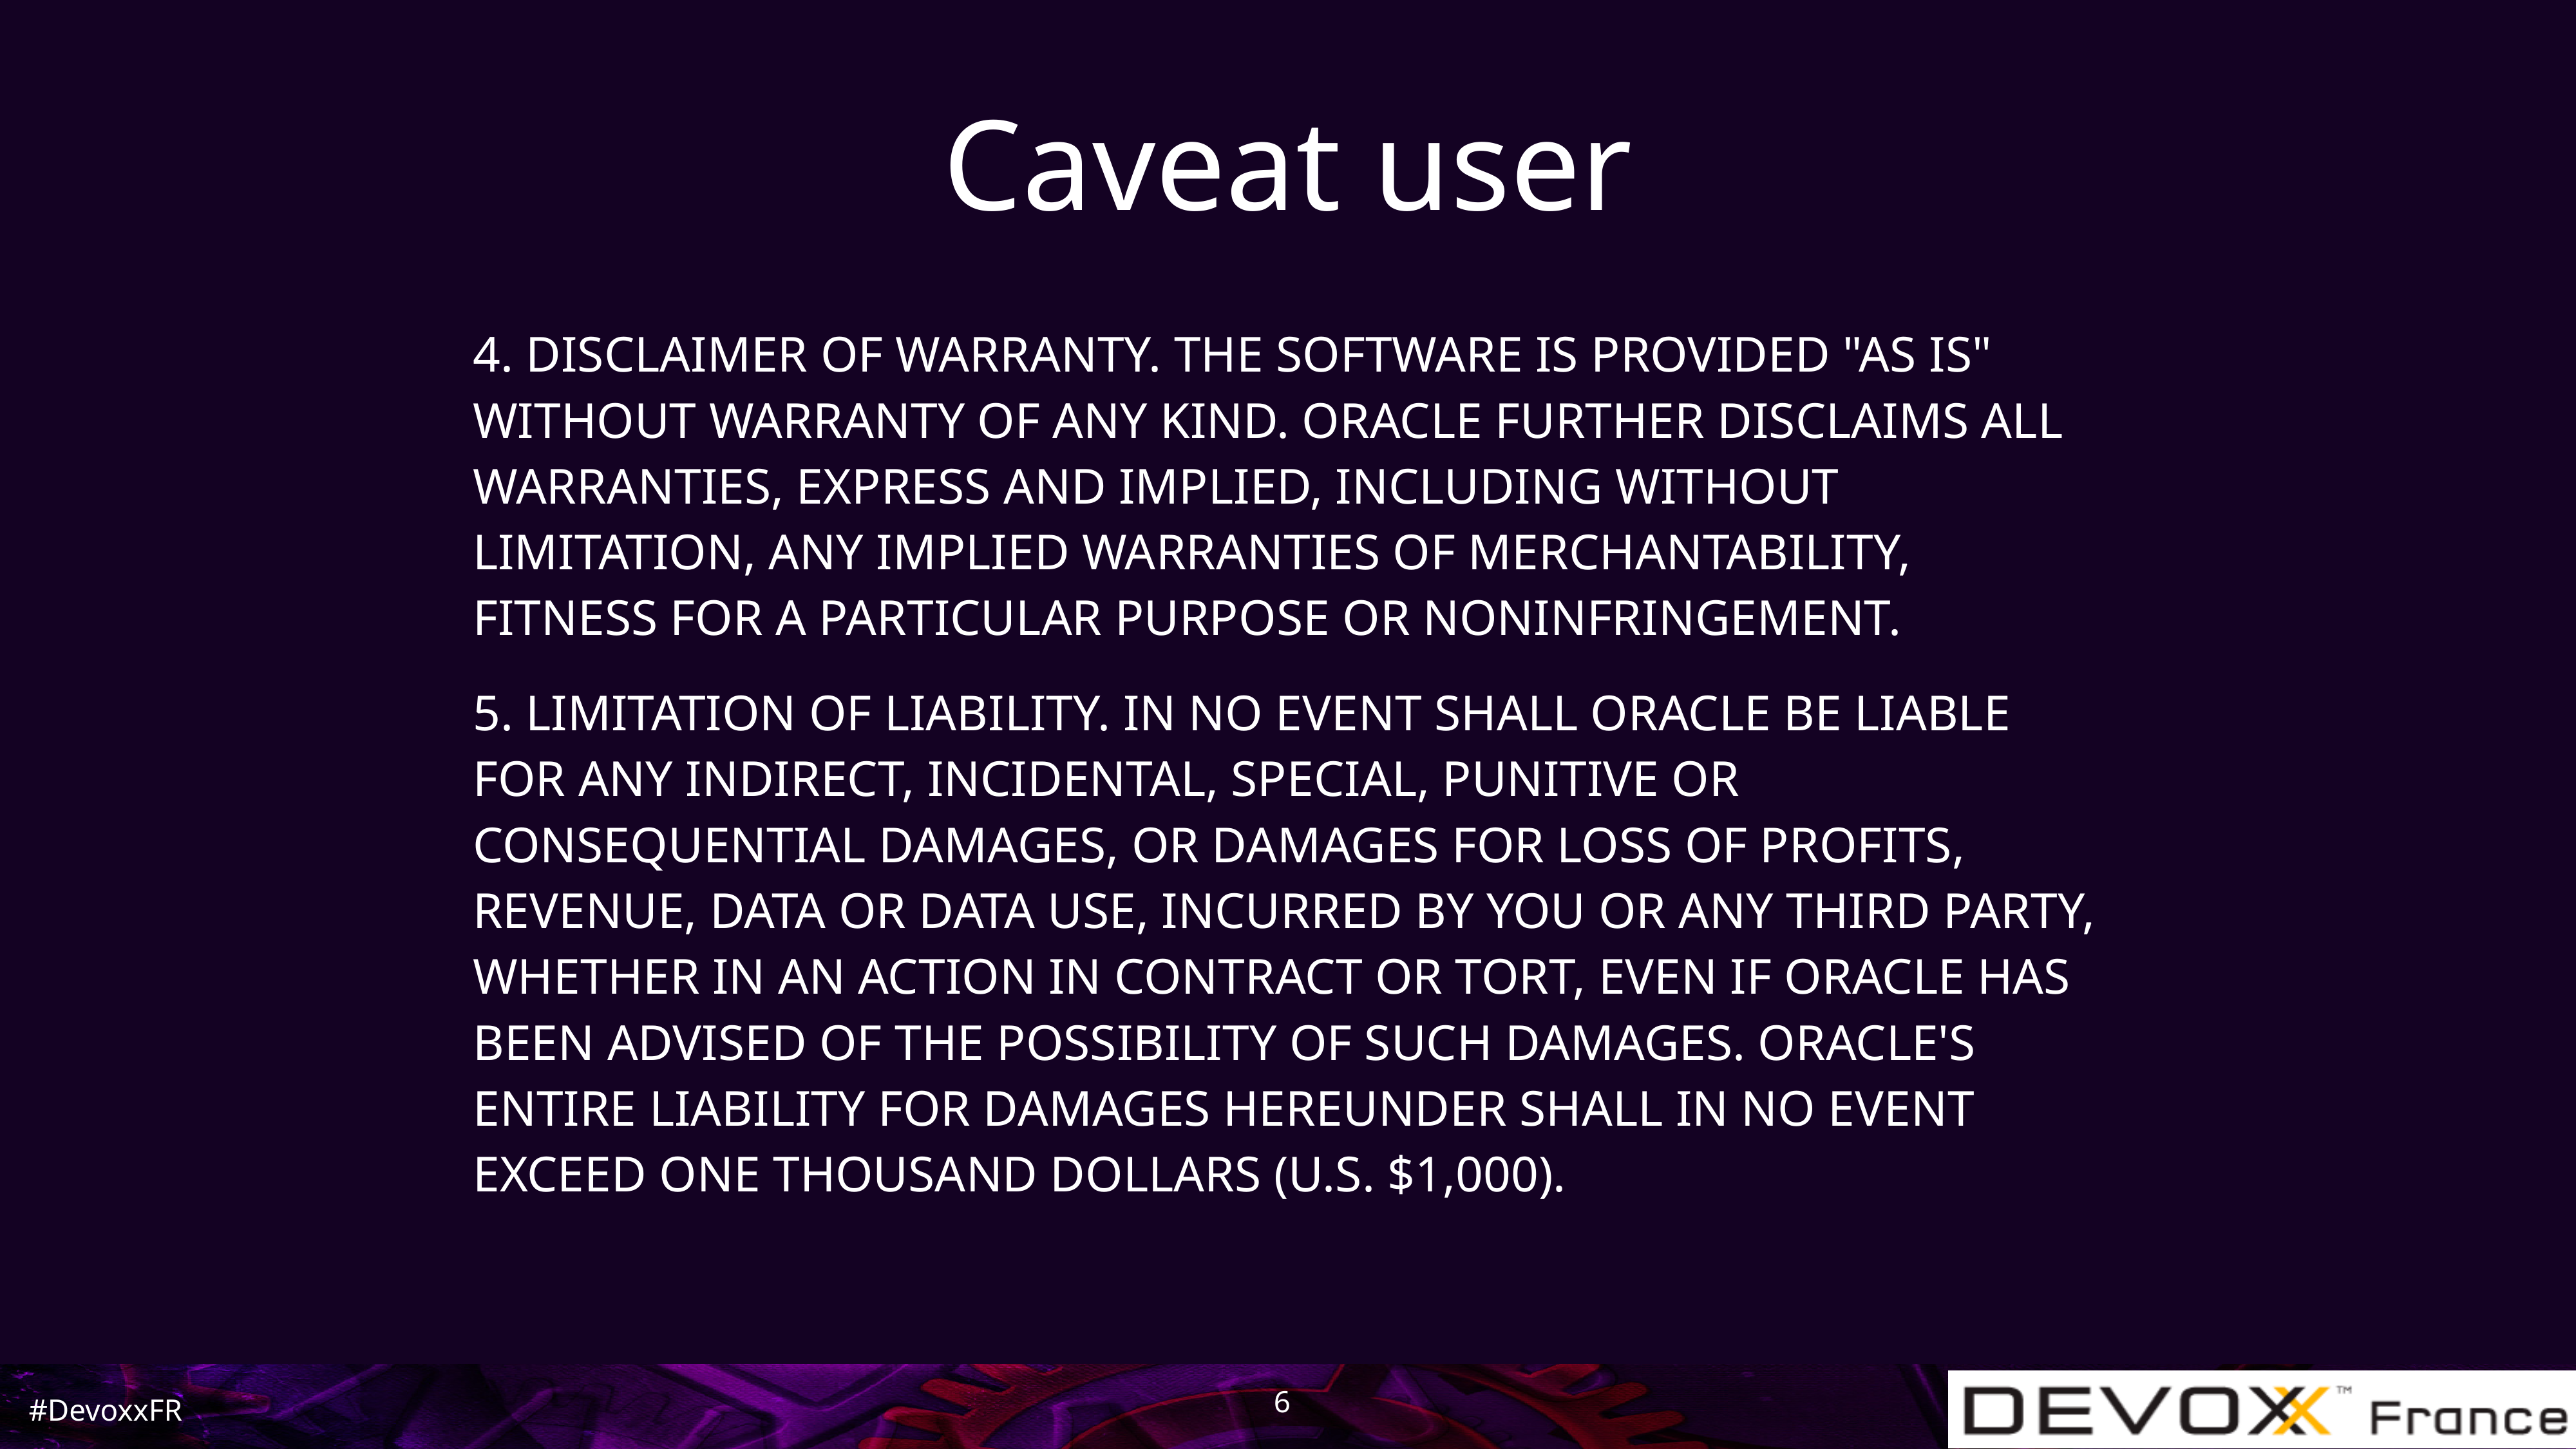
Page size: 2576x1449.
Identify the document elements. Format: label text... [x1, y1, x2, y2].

title Caveat user [463, 0, 2113, 321]
picture [0, 1364, 2576, 1449]
slide_number <number> [1255, 1375, 1310, 1427]
text_box 4. DISCLAIMER OF WARRANTY. THE SOFTWARE IS PROVIDED "AS IS" WITHOUT WARRANTY OF ANY KIND. ORACLE FURTHER DISCLAIMS ALL WARRANTIES, EXPRESS AND IMPLIED, INCLUDING WITHOUT LIMITATION, ANY IMPLIED WARRANTIES OF MERCHANTABILITY, FITNESS FOR A PARTICULAR PURPOSE OR NONINFRINGEMENT. 5. LIMITATION OF LIABILITY. IN NO EVENT SHALL ORACLE BE LIABLE FOR ANY INDIRECT, INCIDENTAL, SPECIAL, PUNITIVE OR CONSEQUENTIAL DAMAGES, OR DAMAGES FOR LOSS OF PROFITS, REVENUE, DATA OR DATA USE, INCURRED BY YOU OR ANY THIRD PARTY, WHETHER IN AN ACTION IN CONTRACT OR TORT, EVEN IF ORACLE HAS BEEN ADVISED OF THE POSSIBILITY OF SUCH DAMAGES. ORACLE'S ENTIRE LIABILITY FOR DAMAGES HEREUNDER SHALL IN NO EVENT EXCEED ONE THOUSAND DOLLARS (U.S. $1,000). [463, 316, 2107, 1255]
